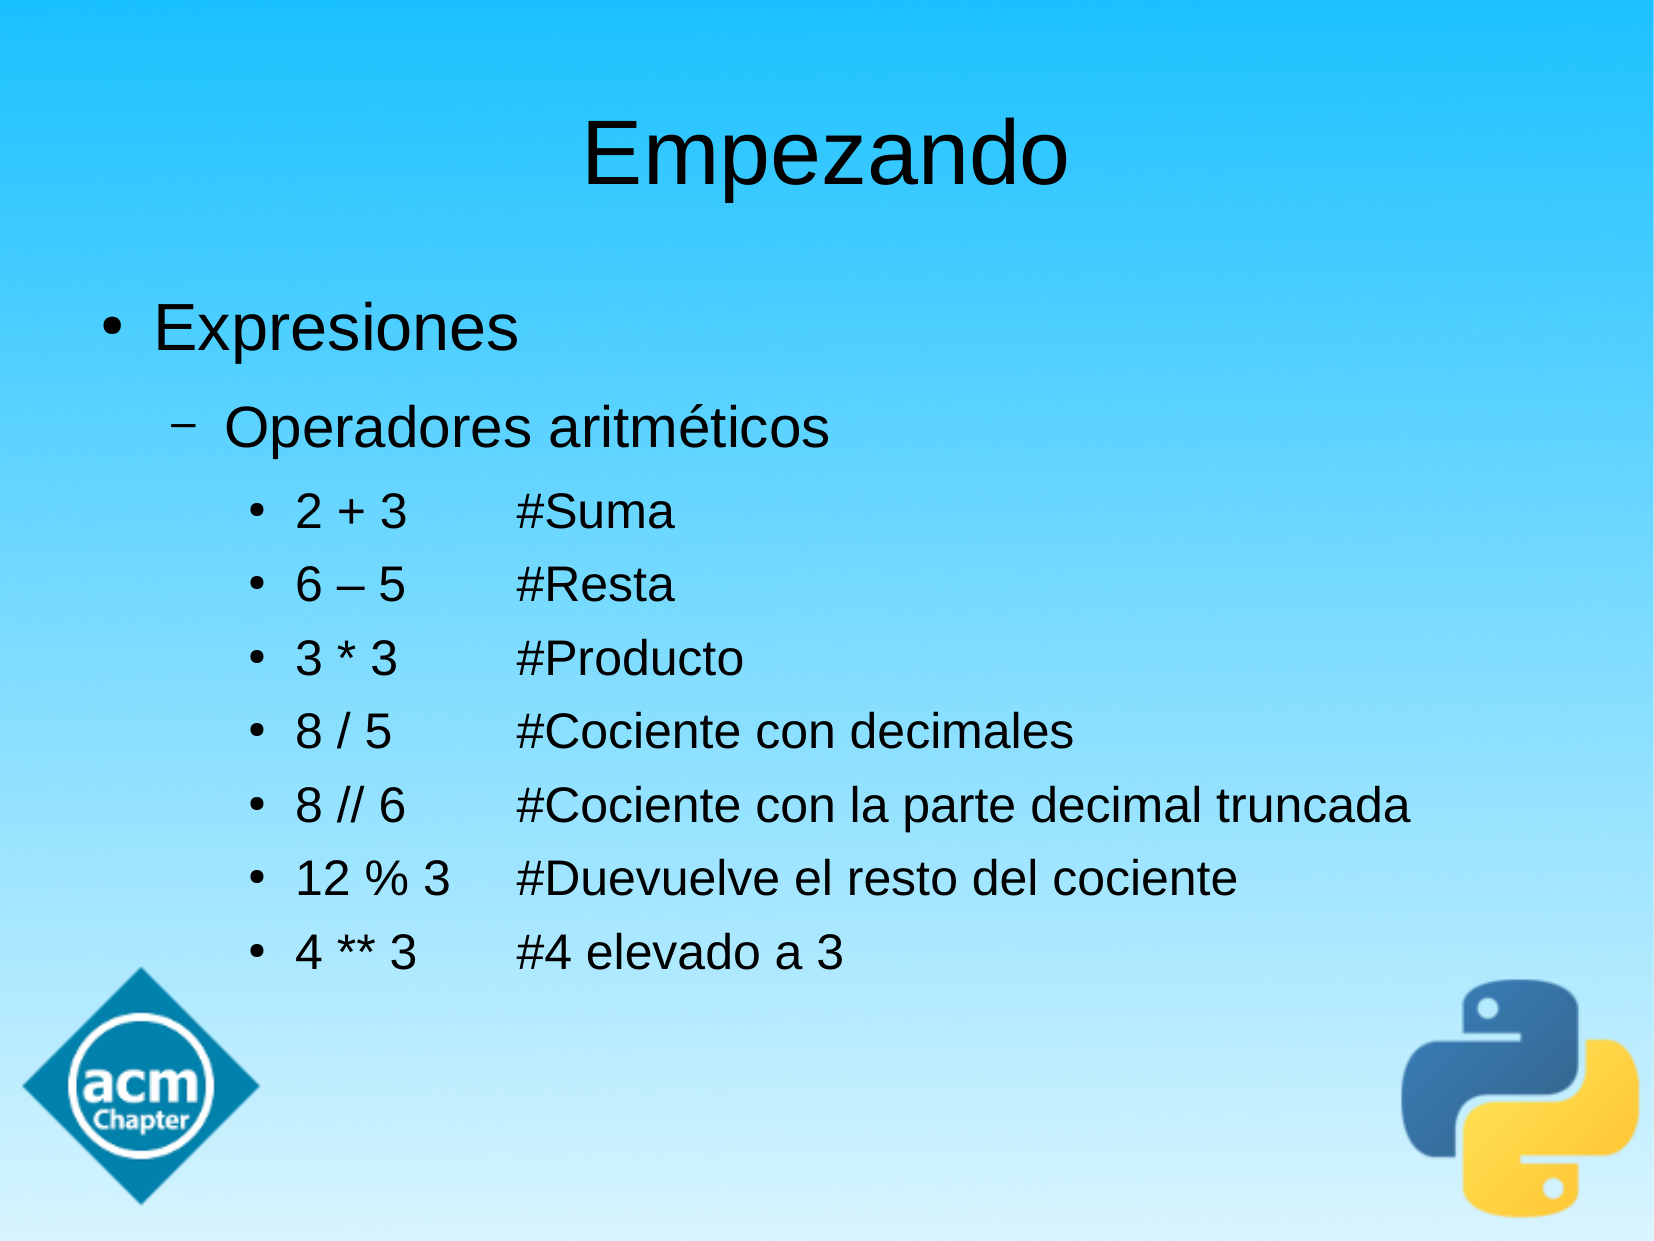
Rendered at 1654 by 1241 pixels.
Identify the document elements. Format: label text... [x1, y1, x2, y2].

title Empezando [82, 49, 1571, 257]
list Expresiones Operadores aritméticos 2 + 3 #Suma 6 – 5 #Resta 3 * 3 #Producto 8 / 5 #Cociente con decimales 8 // 6 #Cociente con la parte decimal truncada 12 % 3 #Duevuelve el resto del cociente 4 ** 3 #4 elevado a 3 [82, 290, 1571, 1010]
picture [0, 0, 1654, 1241]
